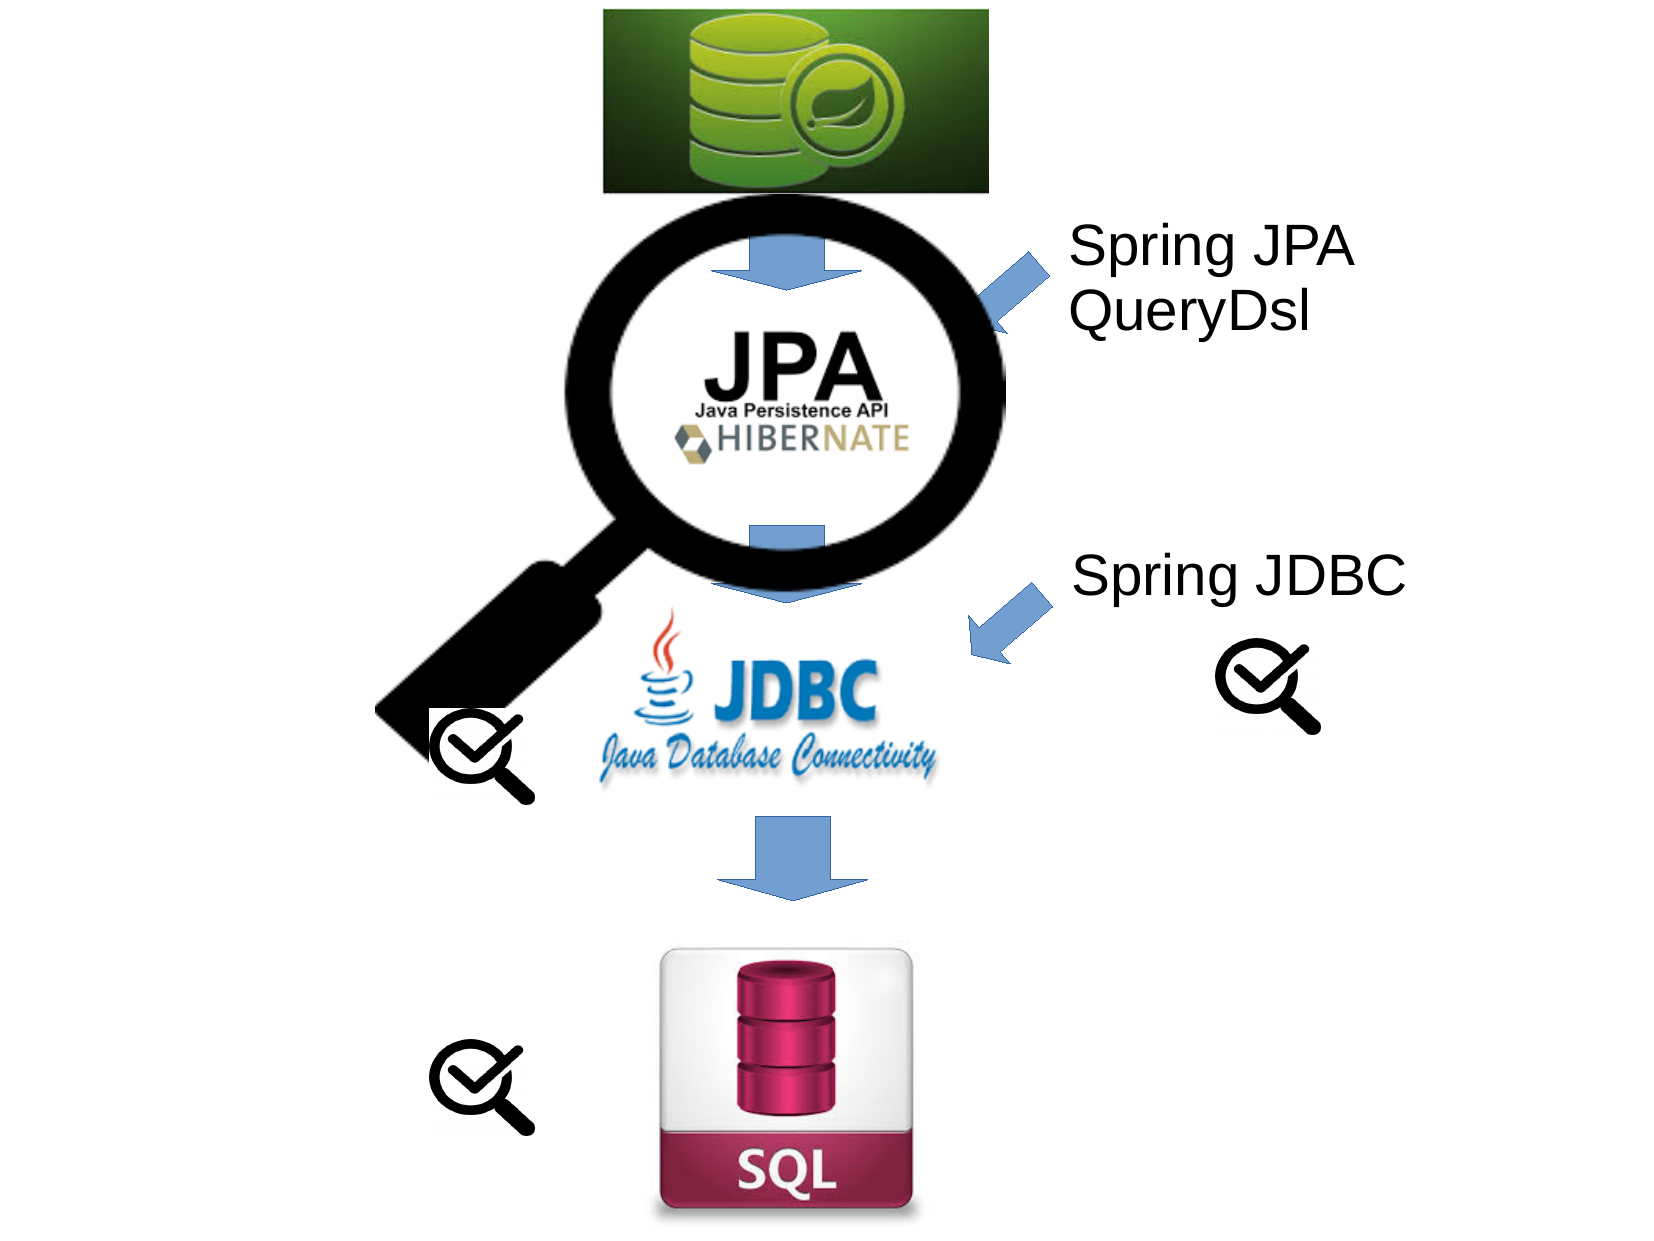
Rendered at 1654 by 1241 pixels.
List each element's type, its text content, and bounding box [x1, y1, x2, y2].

text_box [1006, 251, 1050, 314]
picture [375, 8, 1006, 805]
text_box Spring JDBC [1056, 535, 1424, 616]
picture [1215, 638, 1321, 736]
text_box [717, 816, 868, 901]
picture [640, 929, 933, 1230]
text_box Spring JPA QueryDsl [1053, 205, 1371, 351]
picture [429, 1039, 535, 1136]
text_box [1006, 582, 1053, 647]
